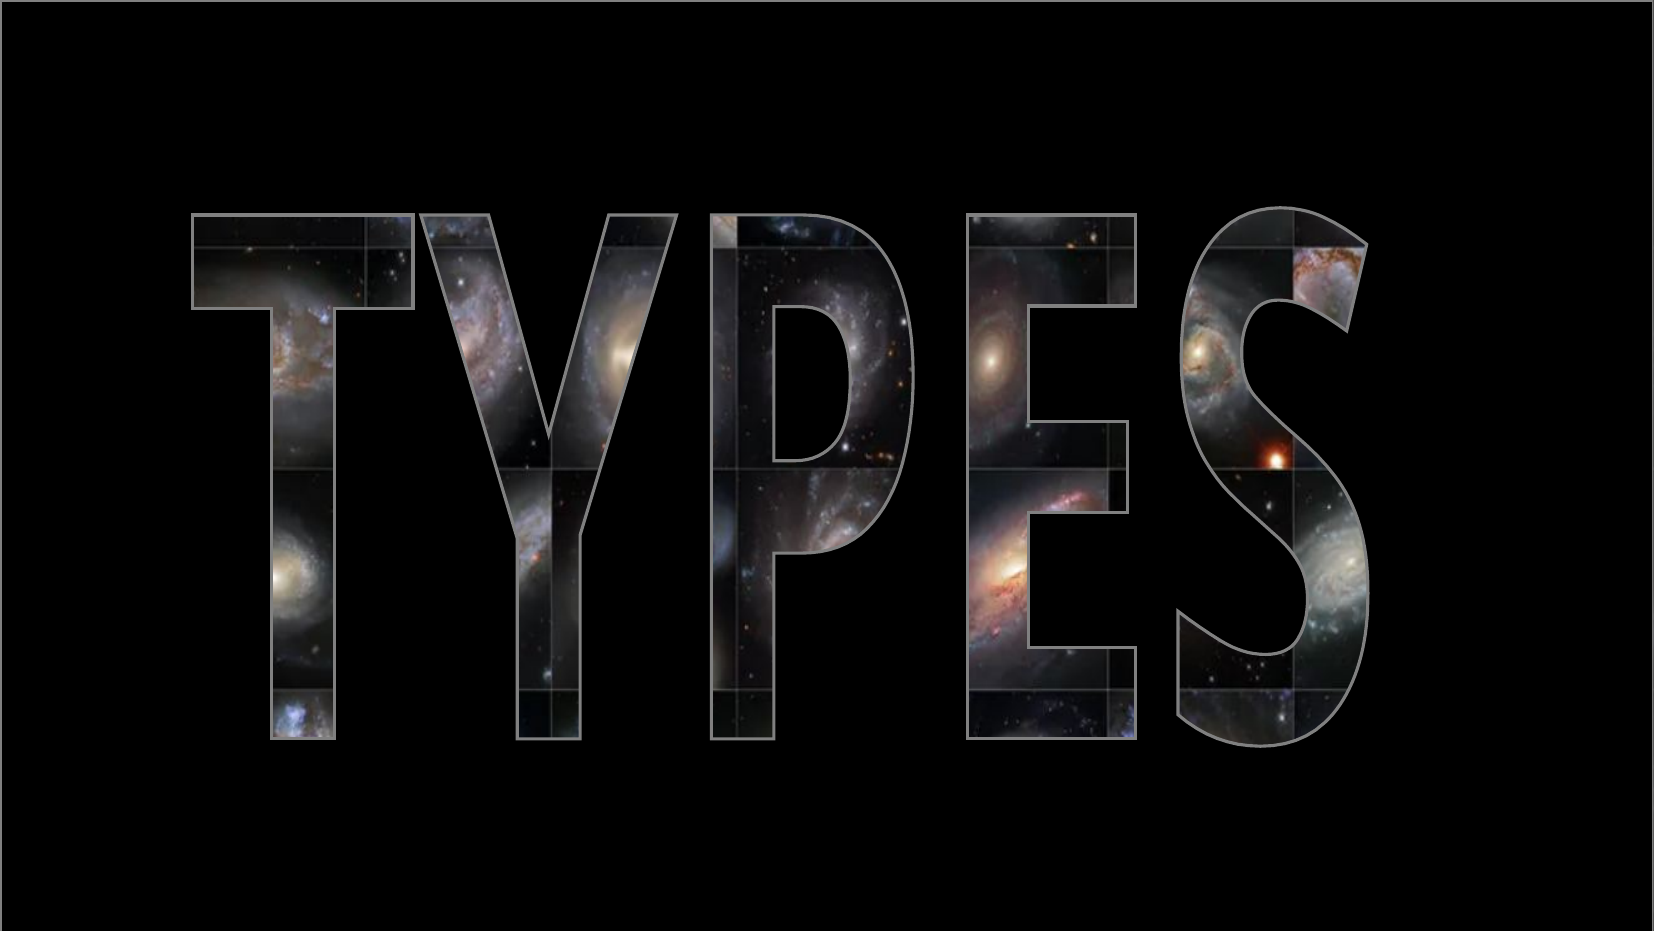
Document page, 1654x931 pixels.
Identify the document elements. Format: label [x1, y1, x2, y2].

text_box [0, 0, 1654, 931]
picture [193, 215, 413, 738]
picture [422, 215, 676, 738]
picture [968, 215, 1135, 738]
picture [712, 215, 913, 738]
picture [1178, 208, 1367, 746]
